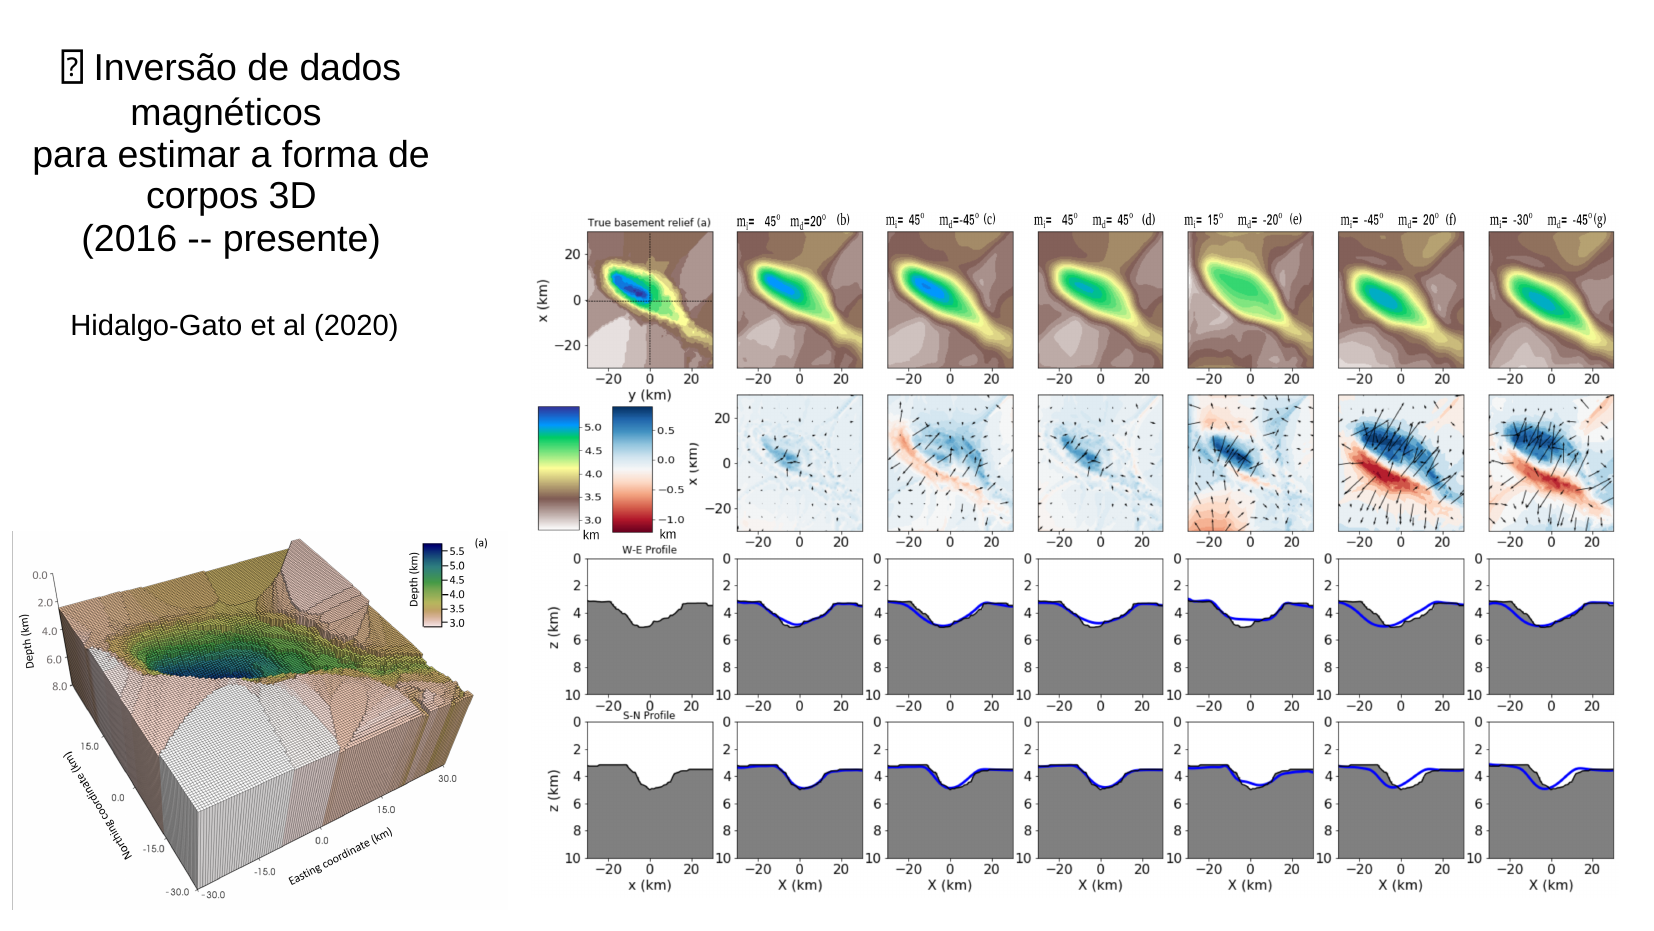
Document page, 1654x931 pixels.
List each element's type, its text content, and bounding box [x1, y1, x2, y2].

text_box Hidalgo-Gato et al (2020) [32, 301, 438, 349]
text_box ⍰ Inversão de dados magnéticos para estimar a forma de corpos 3D (2016 -- presente) [17, 32, 473, 272]
picture [11, 531, 508, 910]
picture [531, 212, 1619, 898]
